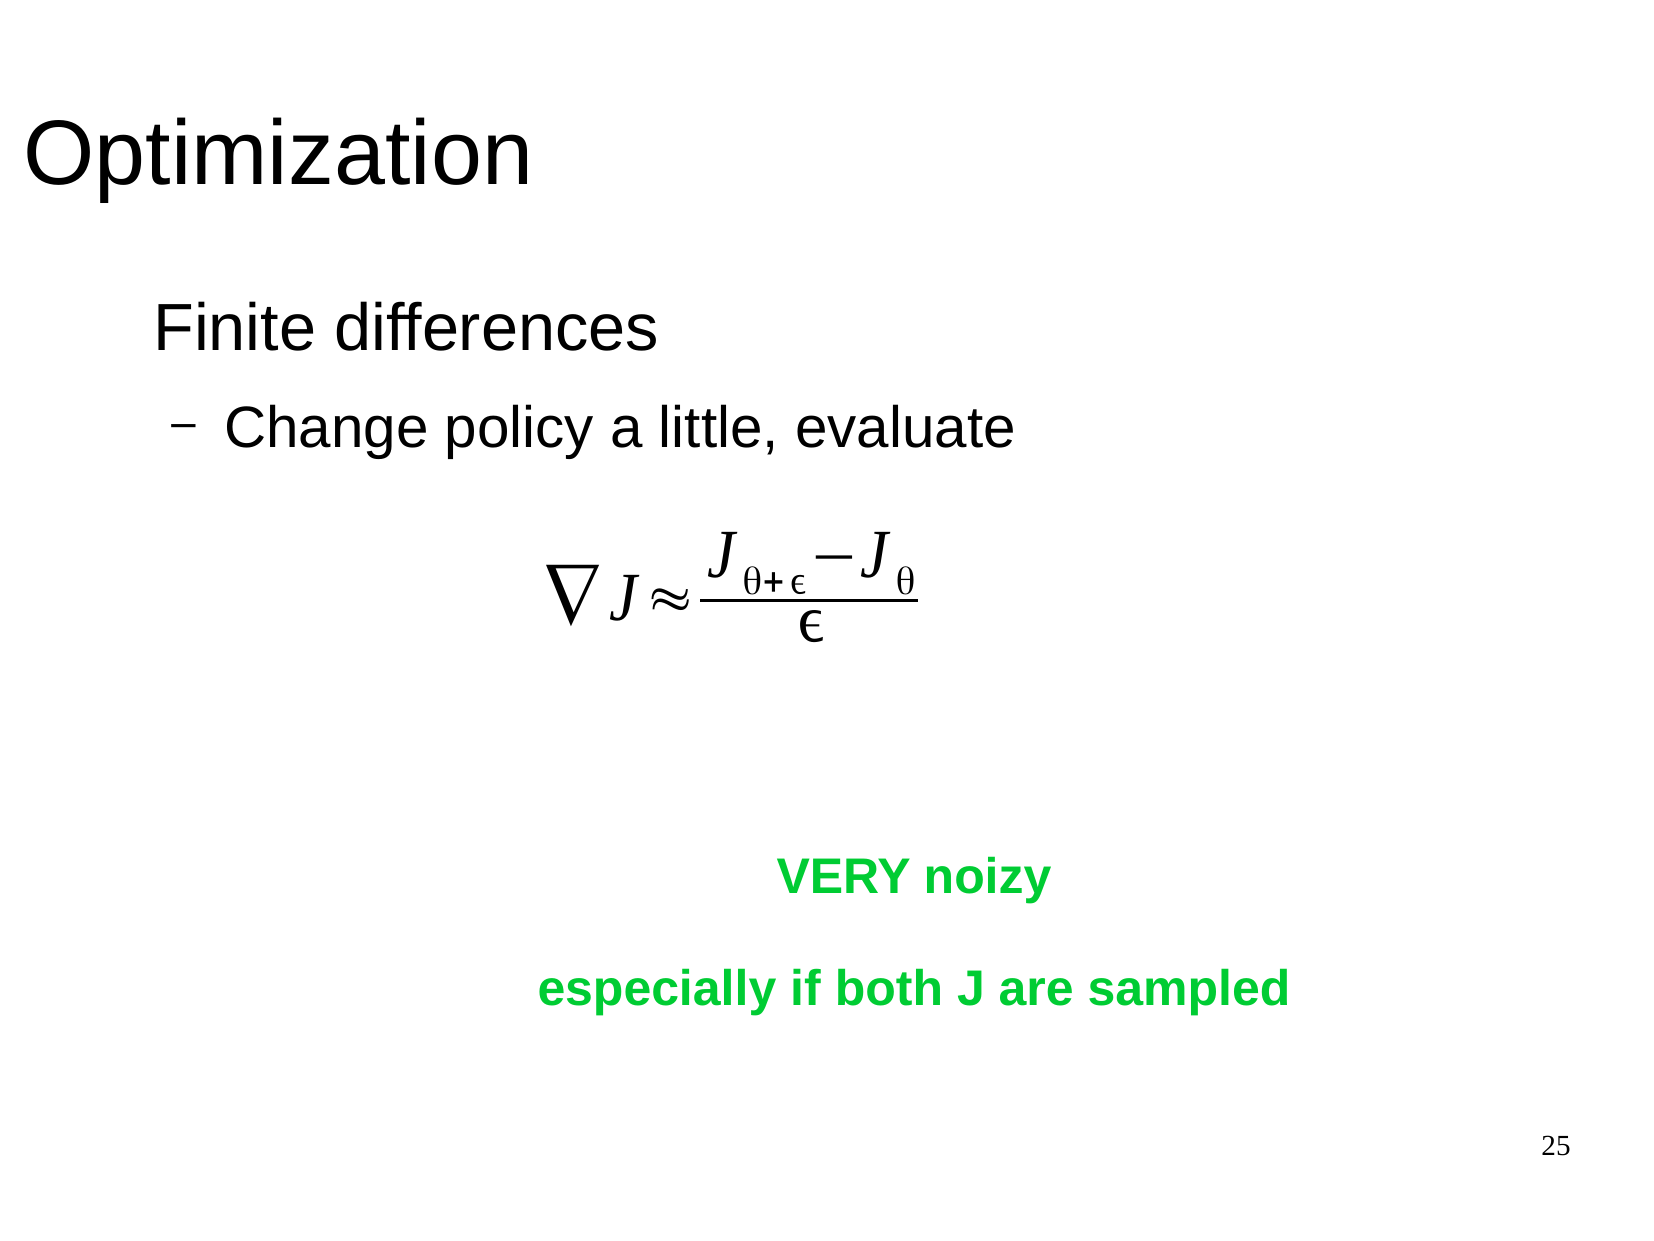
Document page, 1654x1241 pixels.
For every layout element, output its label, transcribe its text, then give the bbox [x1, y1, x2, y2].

list Finite differences Change policy a little, evaluate [82, 290, 1571, 1141]
text_box VERY noizy especially if both J are sampled [522, 841, 1306, 1025]
chart [526, 517, 938, 644]
title Optimization [23, 49, 1512, 257]
